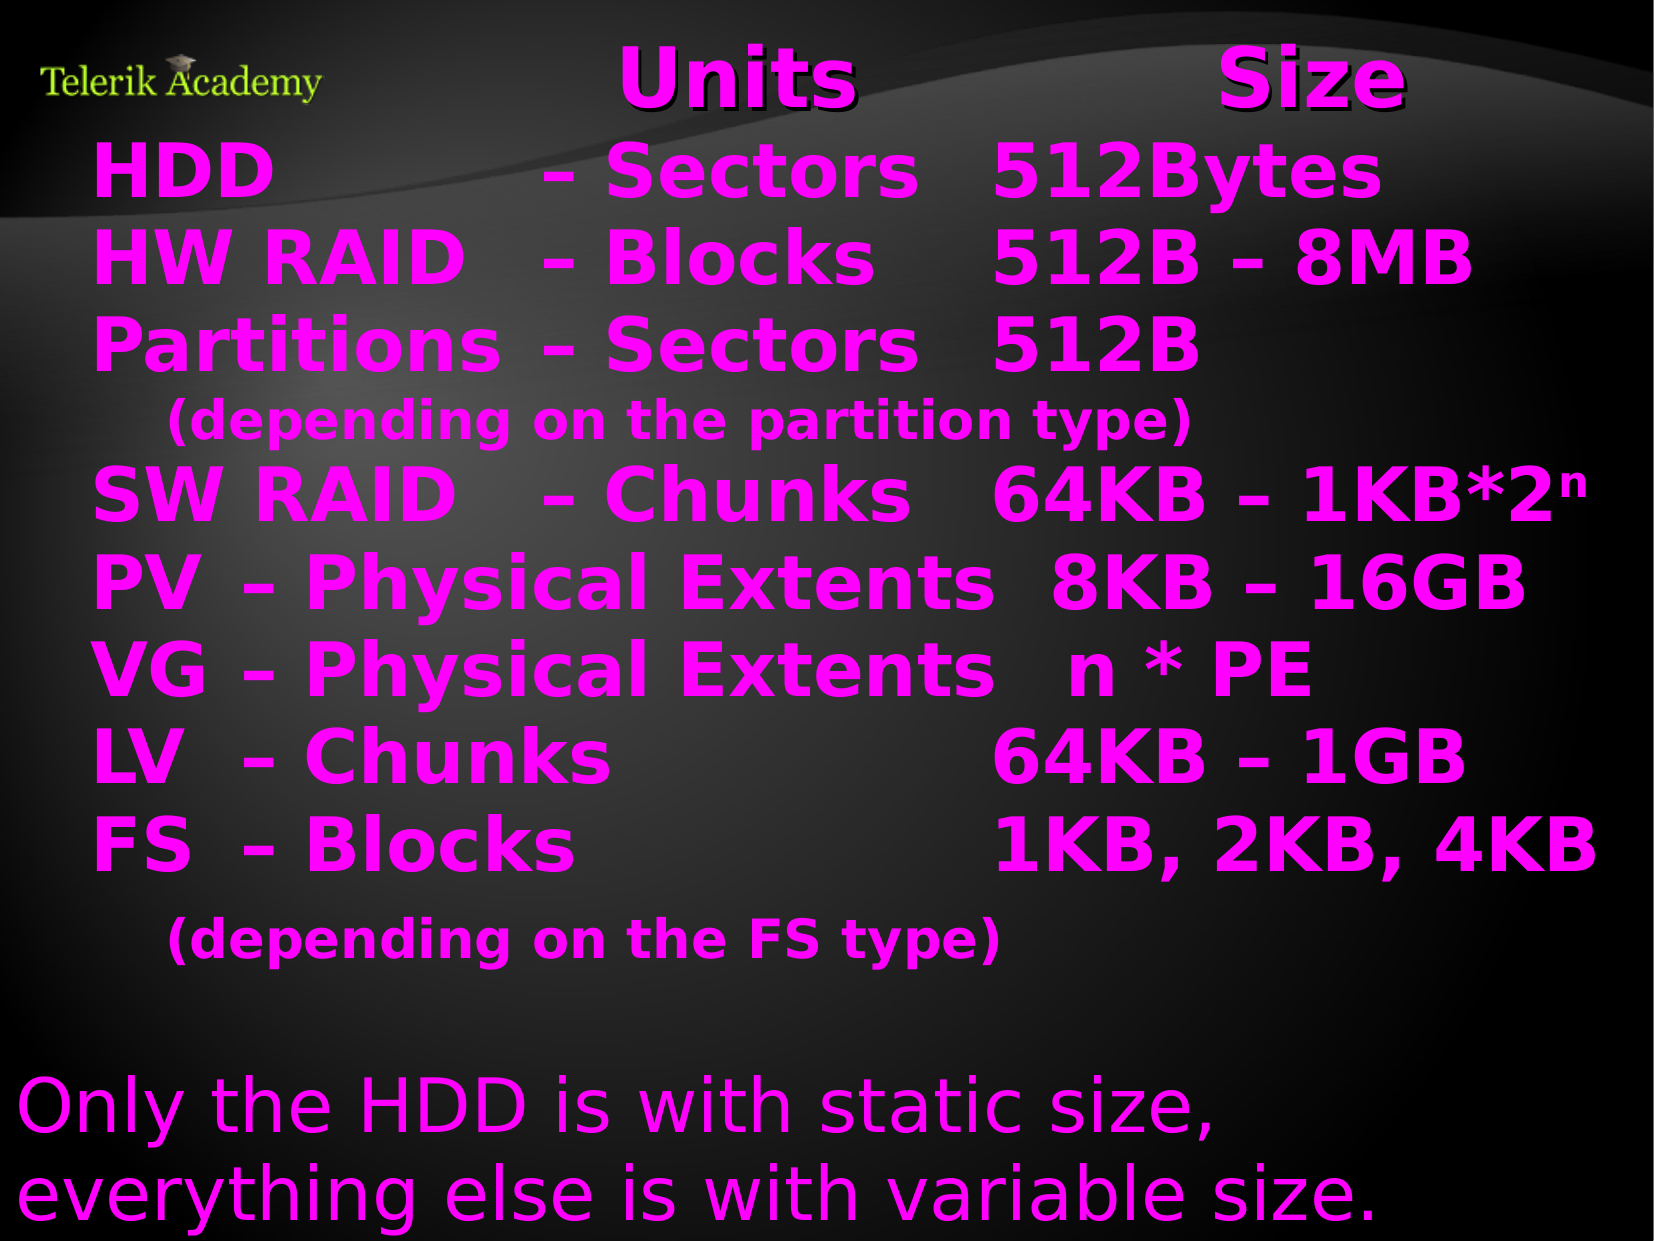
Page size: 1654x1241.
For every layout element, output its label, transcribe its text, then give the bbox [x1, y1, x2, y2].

subtitle Units Size HDD – Sectors 512Bytes HW RAID – Blocks 512B – 8MB Partitions – Sectors 512B (depending on the partition type) SW RAID – Chunks 64KB – 1KB*2n PV – Physical Extents 8KB – 16GB VG – Physical Extents n * PE LV – Chunks 64KB – 1GB FS – Blocks 1KB, 2KB, 4KB (depending on the FS type) Only the HDD is with static size, everything else is with variable size. [15, 29, 1636, 1240]
picture [0, 0, 1654, 1241]
